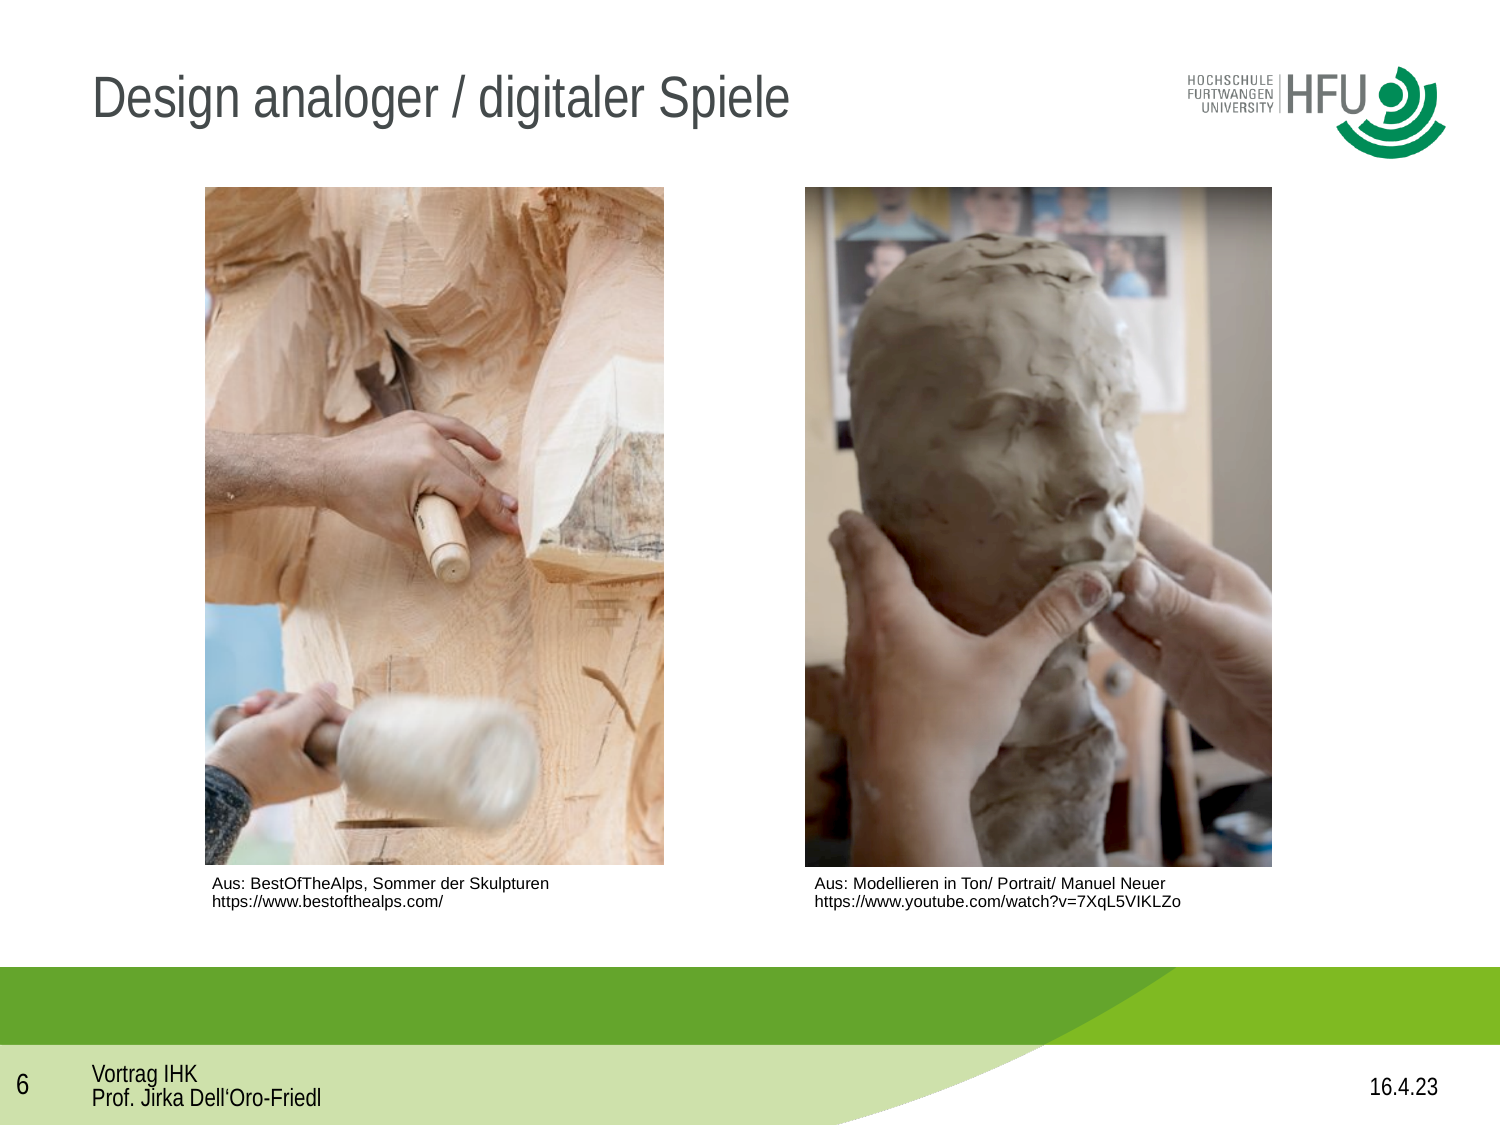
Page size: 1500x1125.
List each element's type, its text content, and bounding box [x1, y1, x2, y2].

picture [1166, 53, 1454, 164]
title Design analoger / digitaler Spiele [77, 64, 1353, 153]
picture [0, 967, 1500, 1125]
text_box Aus: Modellieren in Ton/ Portrait/ Manuel Neuer https://www.youtube.com/watch?v=7XqL5VIKLZo [799, 866, 1195, 919]
picture [805, 187, 1272, 867]
text_box Aus: BestOfTheAlps, Sommer der Skulpturen https://www.bestofthealps.com/ [197, 866, 566, 919]
picture [205, 187, 664, 865]
